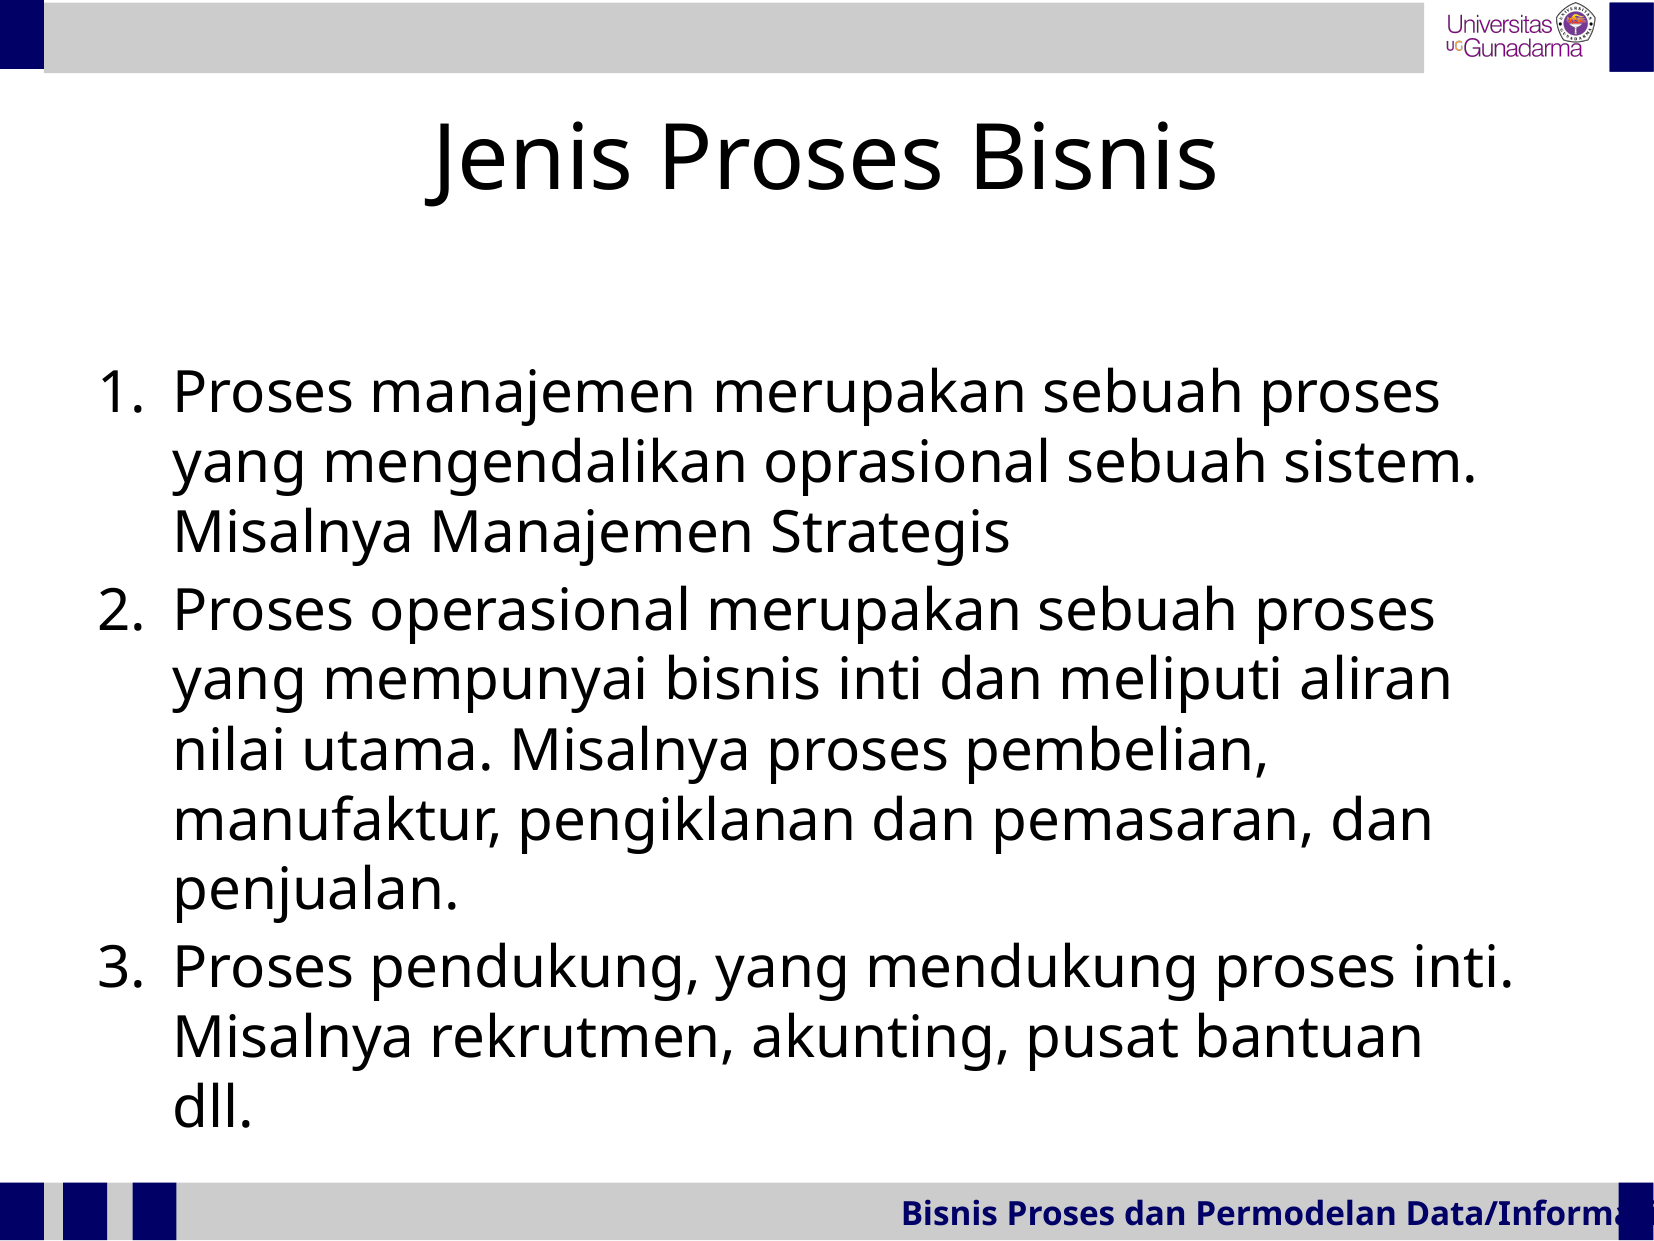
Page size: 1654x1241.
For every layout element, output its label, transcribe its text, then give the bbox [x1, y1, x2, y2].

title Jenis Proses Bisnis [82, 49, 1571, 257]
list Proses manajemen merupakan sebuah proses yang mengendalikan oprasional sebuah sistem. Misalnya Manajemen Strategis Proses operasional merupakan sebuah proses yang mempunyai bisnis inti dan meliputi aliran nilai utama. Misalnya proses pembelian, manufaktur, pengiklanan dan pemasaran, dan penjualan. Proses pendukung, yang mendukung proses inti. Misalnya rekrutmen, akunting, pusat bantuan dll. [82, 289, 1533, 1104]
picture [1437, 2, 1610, 62]
